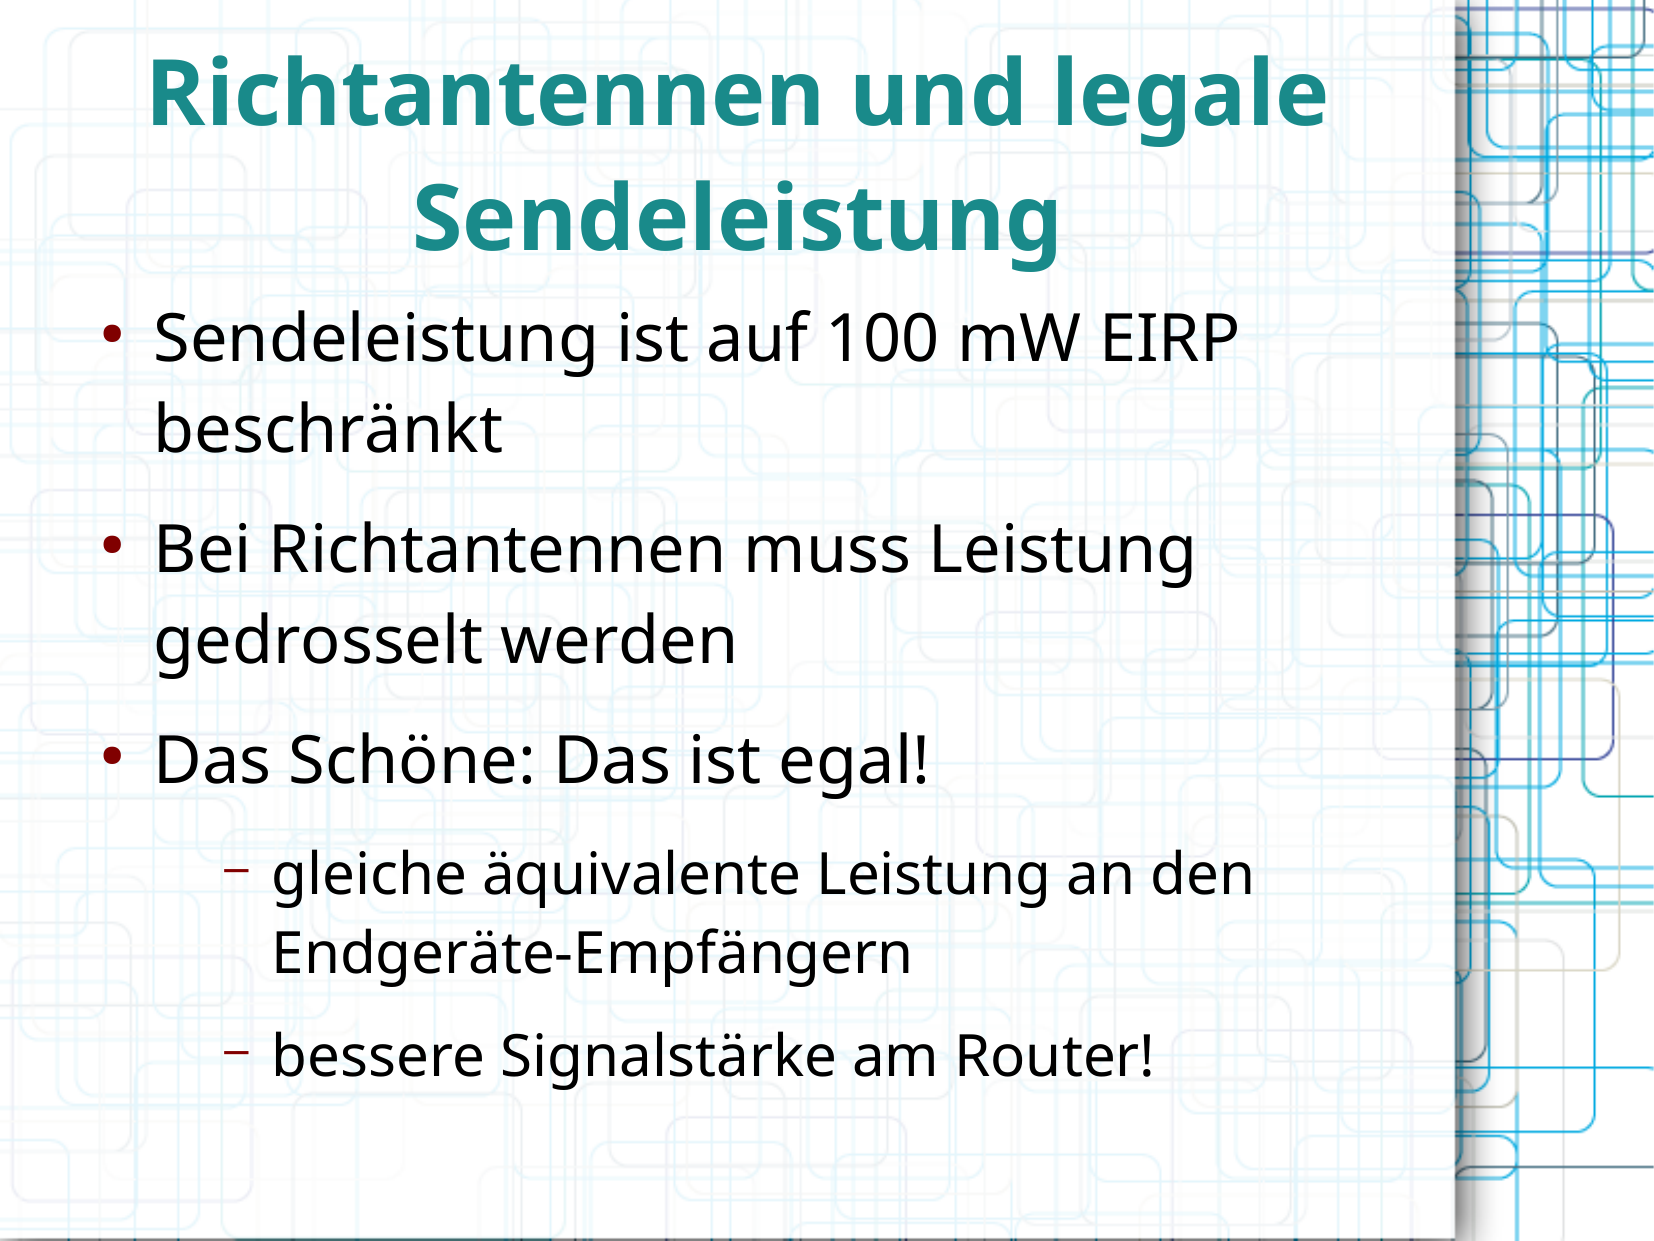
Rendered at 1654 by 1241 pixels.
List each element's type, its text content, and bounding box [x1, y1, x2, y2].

picture [0, 0, 1654, 1241]
title Richtantennen und legale Sendeleistung [59, 49, 1418, 257]
list Sendeleistung ist auf 100 mW EIRP beschränkt Bei Richtantennen muss Leistung gedrosselt werden Das Schöne: Das ist egal! gleiche äquivalente Leistung an den Endgeräte-Empfängern bessere Signalstärke am Router! [82, 290, 1418, 1010]
